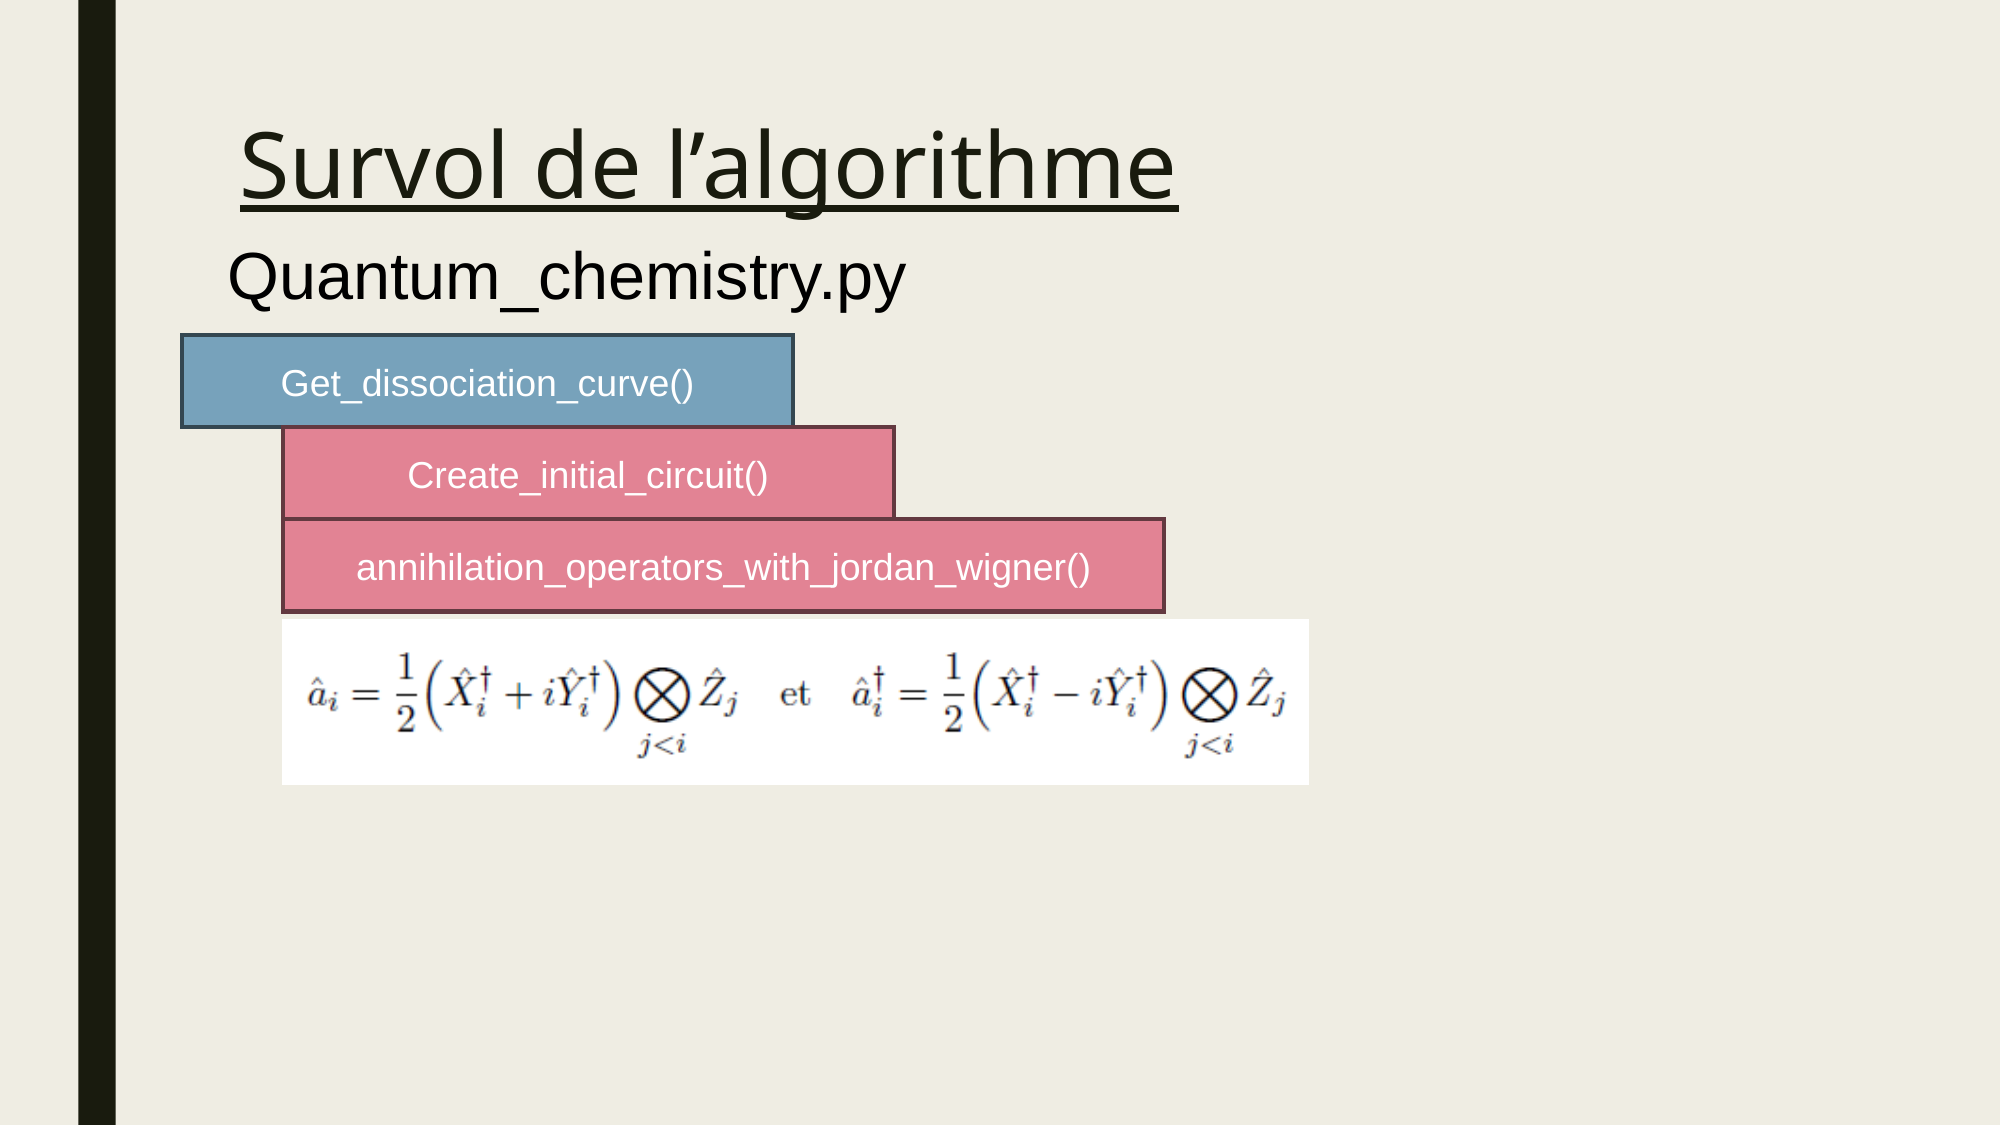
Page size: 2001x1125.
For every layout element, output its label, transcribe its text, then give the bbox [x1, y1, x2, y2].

text_box Quantum_chemistry.py [212, 234, 1788, 327]
title Survol de l’algorithme [225, 112, 1800, 357]
text_box Create_initial_circuit() [282, 427, 894, 520]
picture [282, 619, 1309, 786]
text_box annihilation_operators_with_jordan_wigner() [282, 519, 1165, 612]
text_box Get_dissociation_curve() [181, 335, 794, 428]
